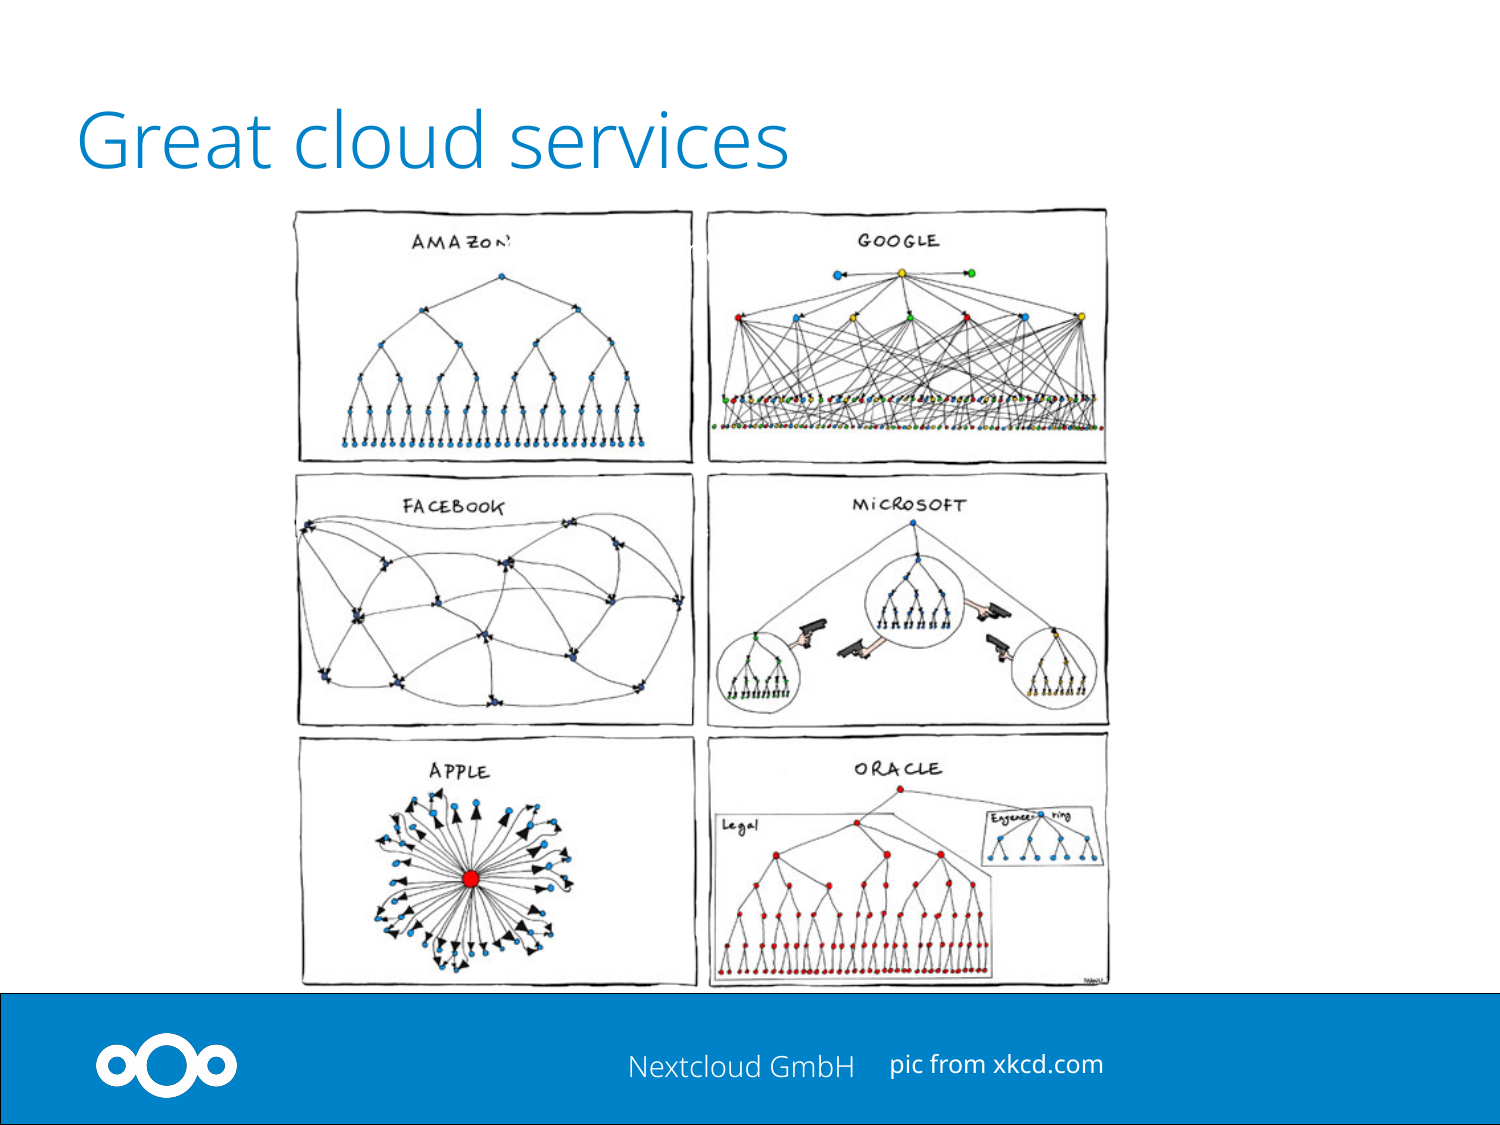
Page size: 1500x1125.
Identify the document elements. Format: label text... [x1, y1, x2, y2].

picture [96, 1033, 237, 1098]
title Great cloud services [74, 44, 1425, 233]
picture [291, 205, 1112, 989]
text_box Organizational charts [487, 219, 930, 281]
text_box pic from xkcd.com [874, 1039, 1316, 1089]
